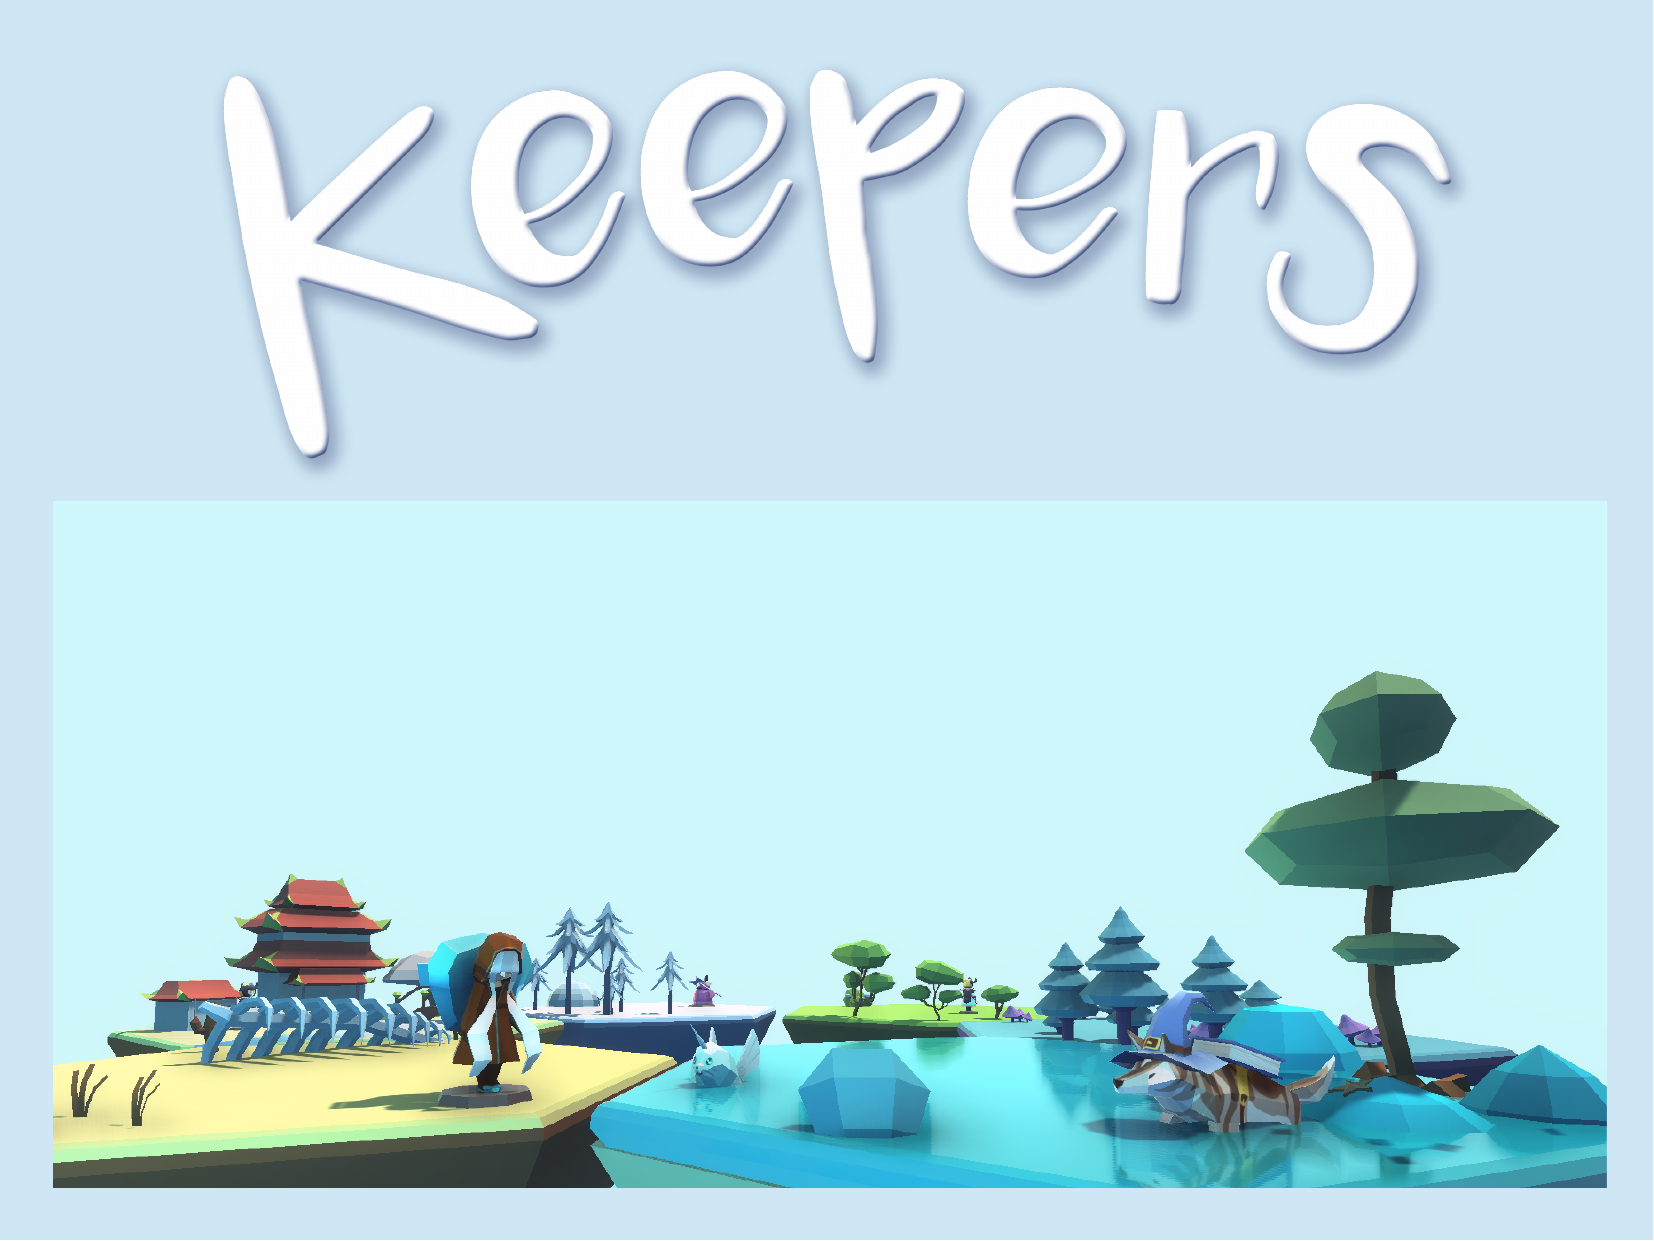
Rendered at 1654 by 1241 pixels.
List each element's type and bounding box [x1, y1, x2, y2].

picture [176, 0, 1495, 487]
picture [53, 501, 1607, 1188]
